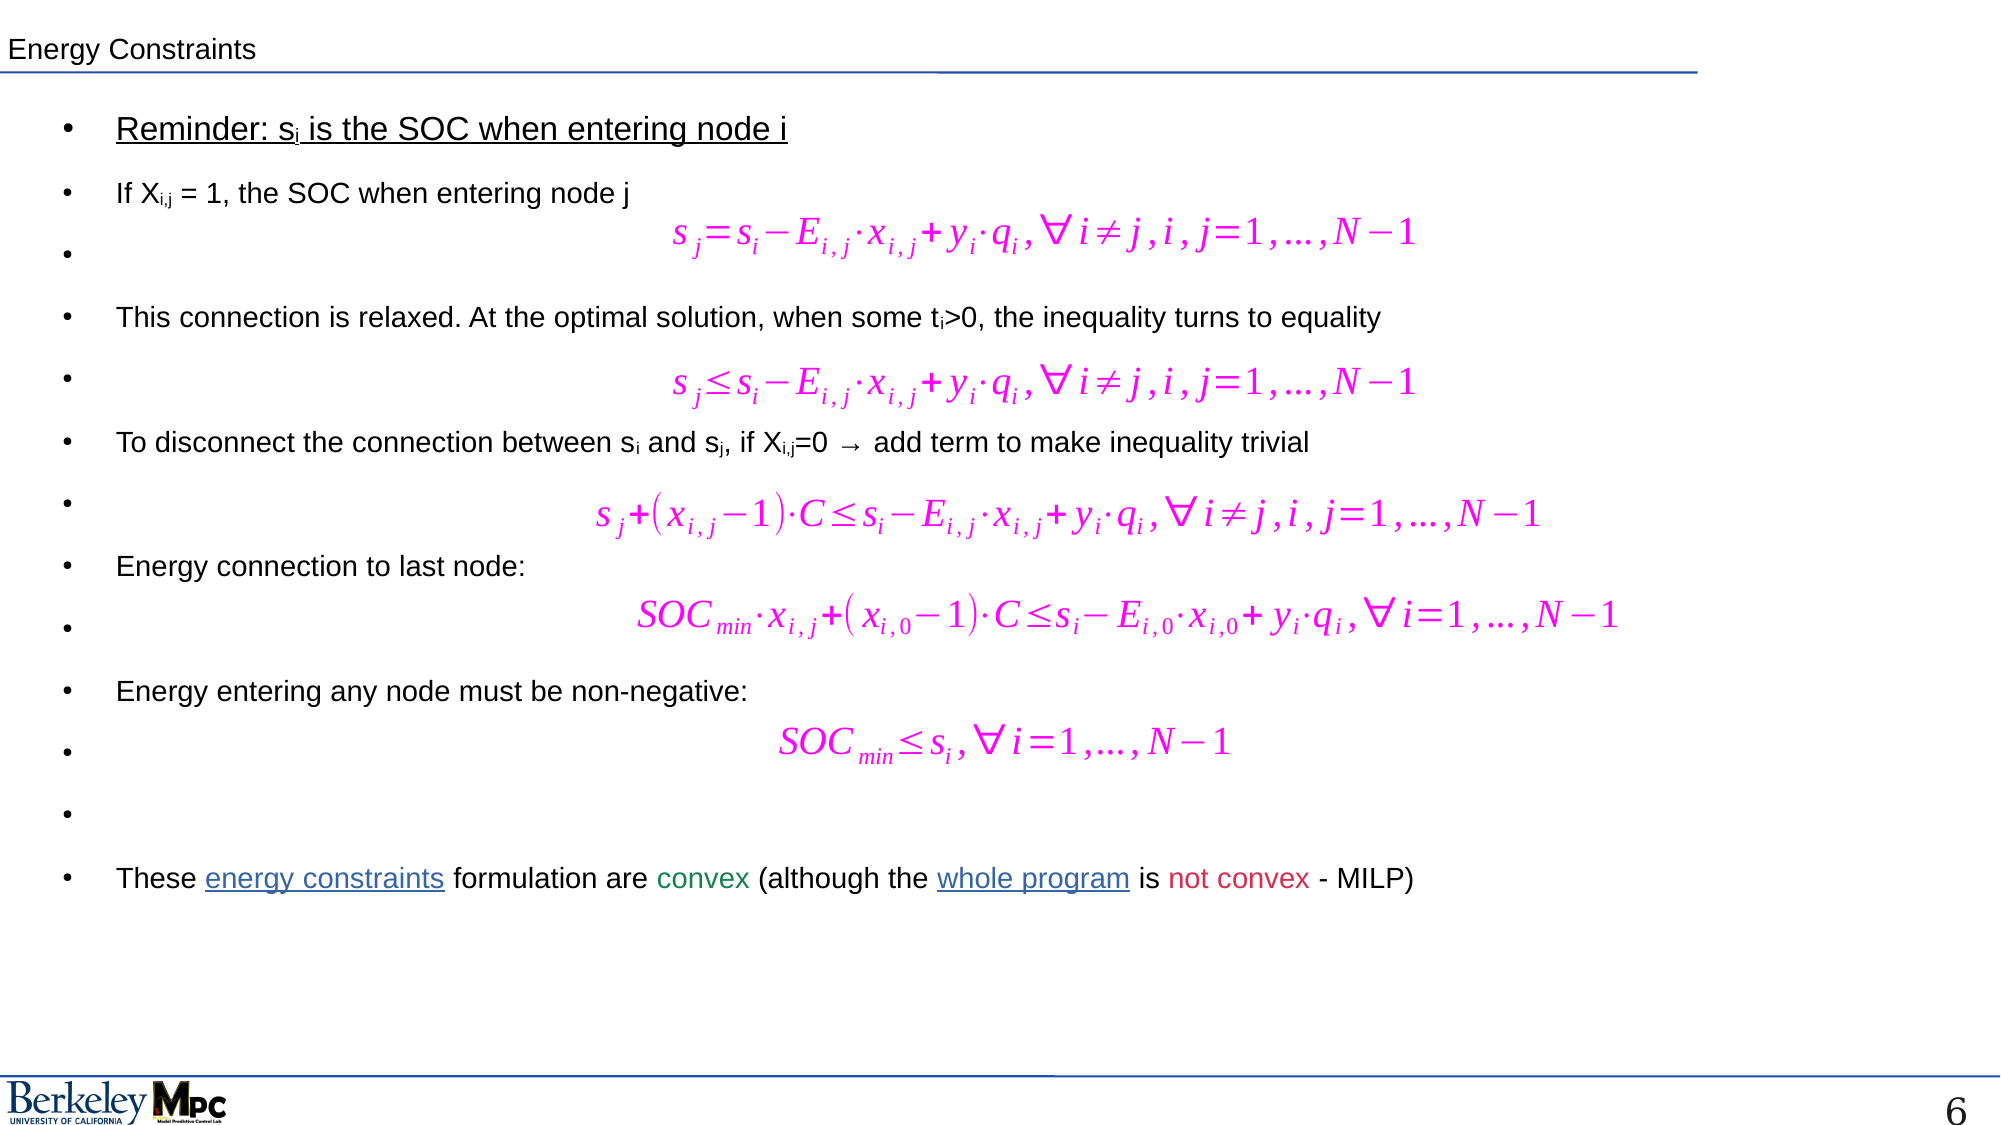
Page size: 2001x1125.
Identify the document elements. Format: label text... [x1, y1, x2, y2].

picture [0, 1072, 226, 1125]
chart [627, 589, 1630, 642]
chart [769, 719, 1240, 770]
chart [662, 209, 1427, 260]
list Reminder: si is the SOC when entering node i If Xi,j = 1, the SOC when entering node j This connection is relaxed. At the optimal solution, when some ti>0, the inequality turns to equality To disconnect the connection between si and sj, if Xi,j=0 → add term to make inequality trivial Energy connection to last node: Energy entering any node must be non-negative: These energy constraints formulation are convex (although the whole program is not convex - MILP) [44, 110, 1928, 1054]
title Energy Constraints [7, 7, 1930, 92]
chart [662, 359, 1427, 410]
chart [585, 489, 1552, 541]
